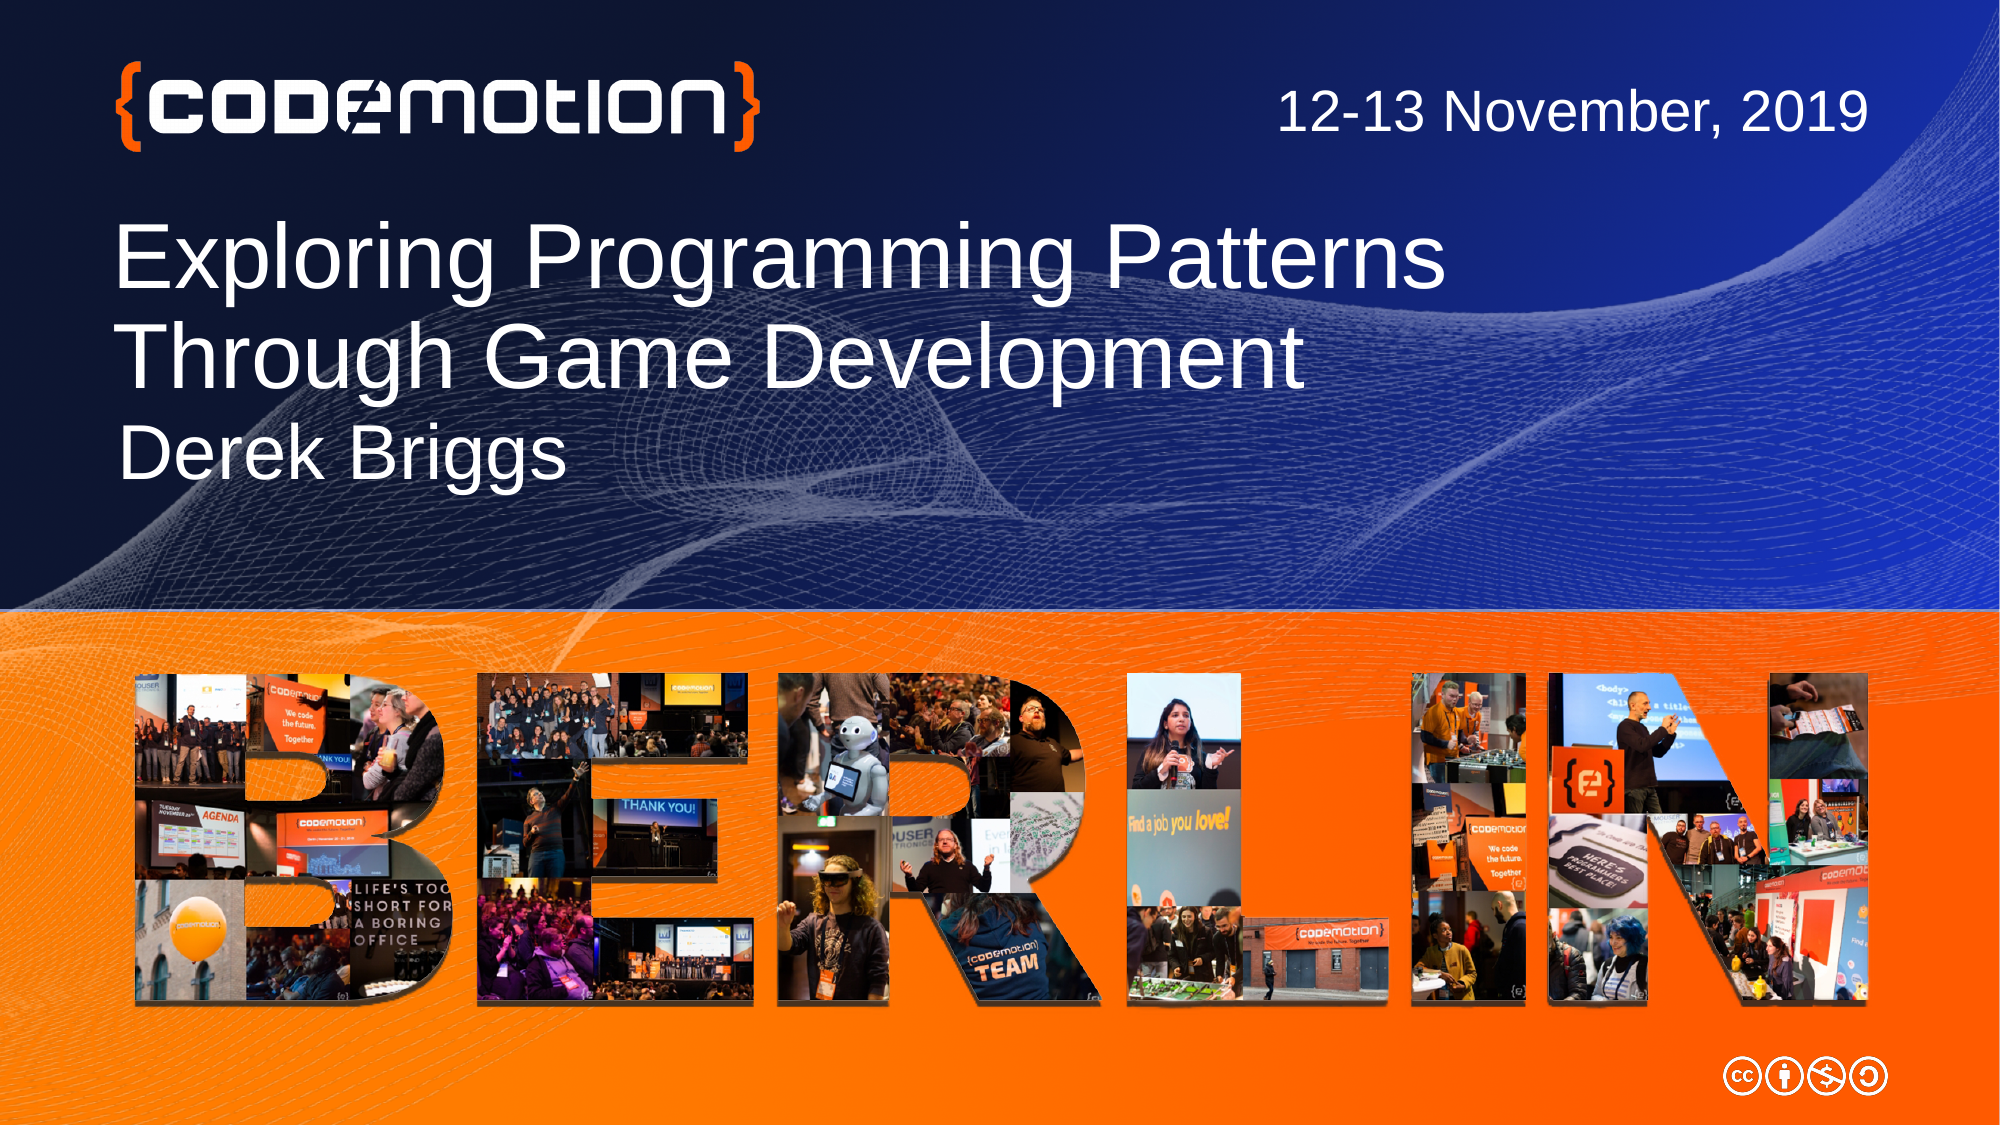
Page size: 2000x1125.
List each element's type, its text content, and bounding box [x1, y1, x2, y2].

picture [0, 0, 2000, 1125]
text_box 12-13 November, 2019 [1261, 65, 1977, 151]
title Exploring Programming Patterns Through Game Development [97, 181, 1485, 436]
text_box Derek Briggs [97, 321, 905, 576]
